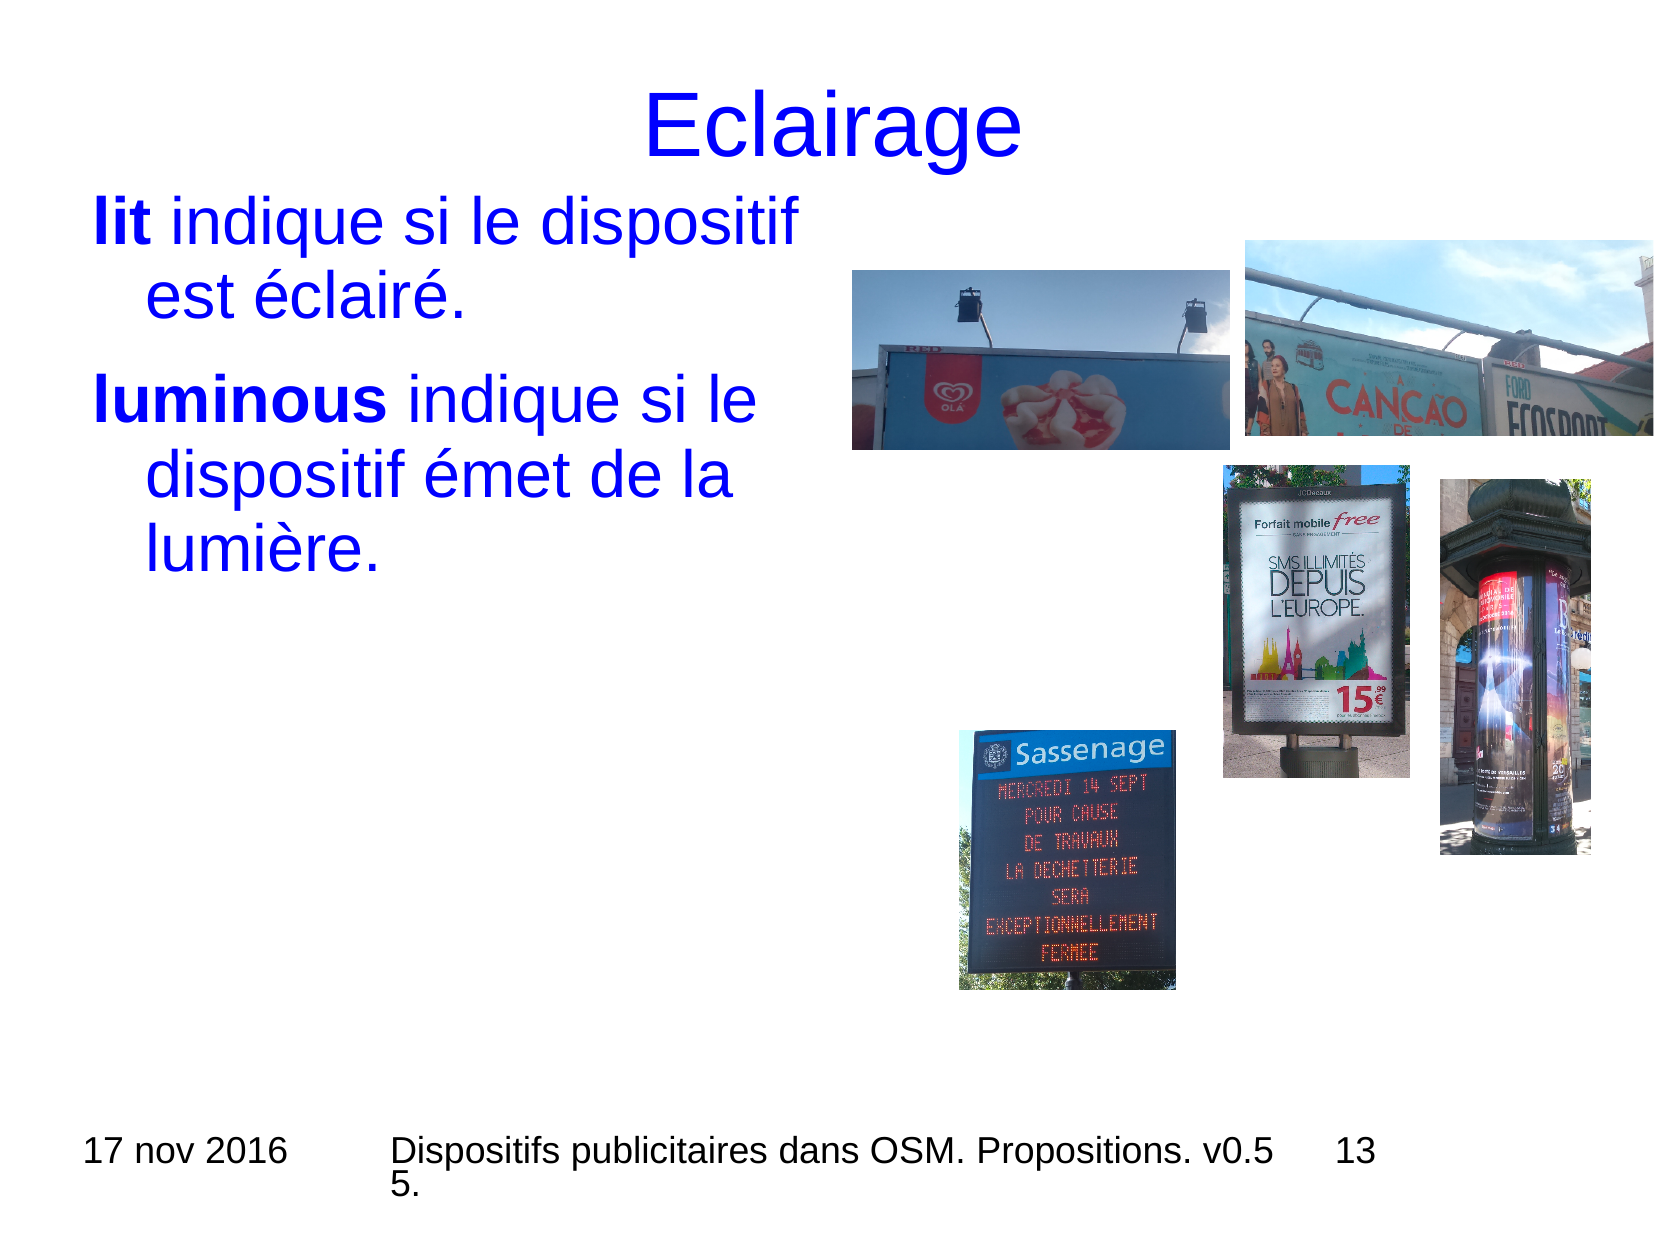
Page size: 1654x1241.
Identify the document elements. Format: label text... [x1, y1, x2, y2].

picture [1223, 465, 1410, 778]
picture [852, 270, 1230, 451]
list lit indique si le dispositif est éclairé. luminous indique si le dispositif émet de la lumière. [75, 180, 811, 1081]
picture [959, 730, 1176, 990]
picture [1440, 479, 1591, 855]
title Eclairage [90, 19, 1579, 225]
picture [1245, 240, 1654, 436]
